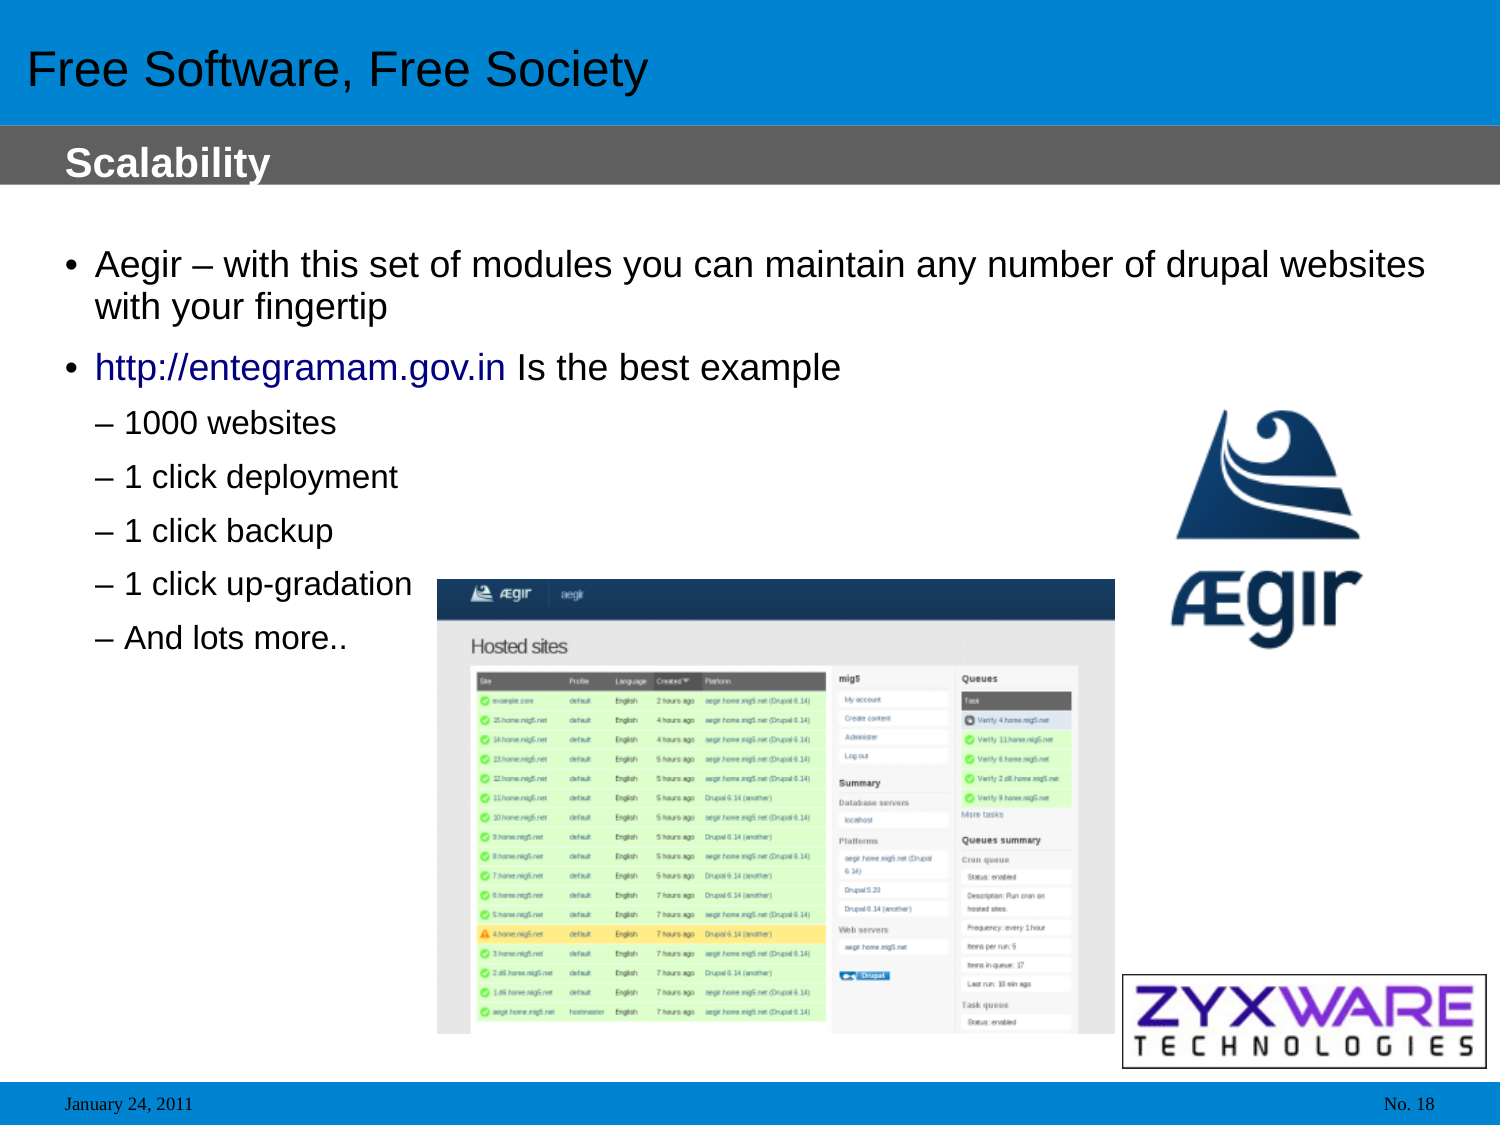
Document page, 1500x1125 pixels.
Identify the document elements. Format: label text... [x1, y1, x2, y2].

picture [1122, 974, 1487, 1069]
list Aegir – with this set of modules you can maintain any number of drupal websites with your fingertip http://entegramam.gov.in Is the best example 1000 websites 1 click deployment 1 click backup 1 click up-gradation And lots more.. [64, 243, 1436, 972]
picture [1117, 379, 1418, 680]
picture [437, 579, 1115, 1034]
title Scalability [64, 139, 1436, 187]
